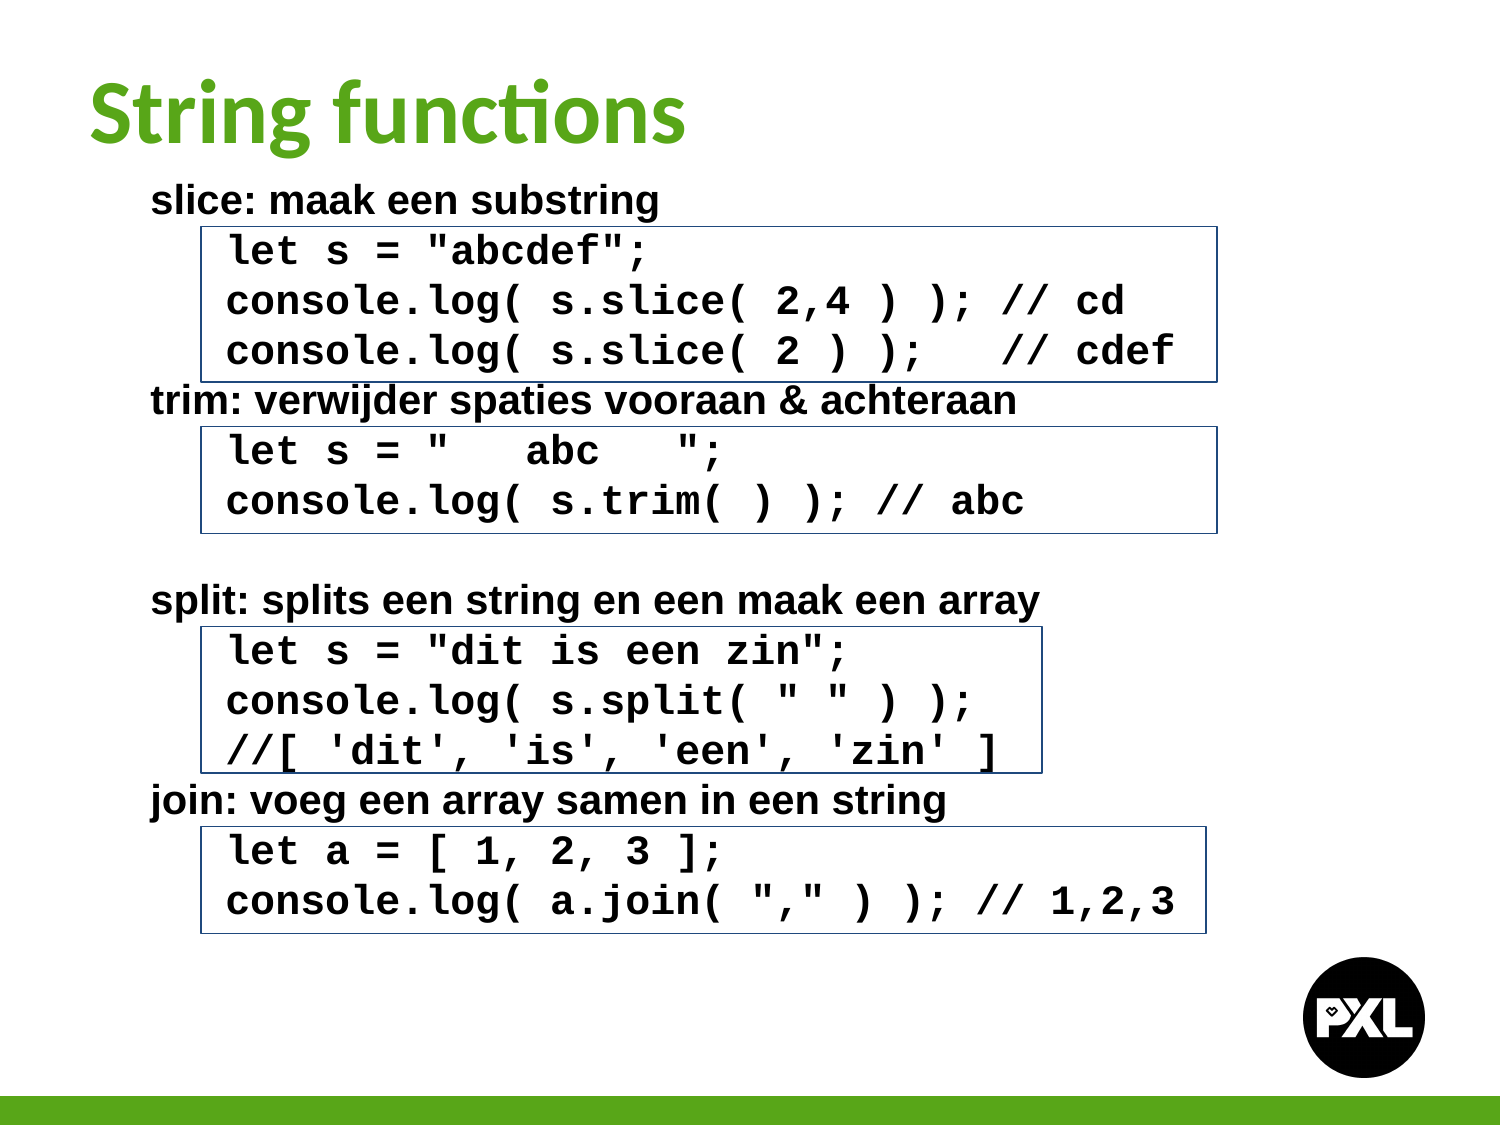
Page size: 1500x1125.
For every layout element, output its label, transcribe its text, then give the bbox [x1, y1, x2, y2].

text_box slice: maak een substring let s = "abcdef"; console.log( s.slice( 2,4 ) ); // cd console.log( s.slice( 2 ) ); // cdef trim: verwijder spaties vooraan & achteraan let s = " abc "; console.log( s.trim( ) ); // abc split: splits een string en een maak een array let s = "dit is een zin"; console.log( s.split( " " ) ); //[ 'dit', 'is', 'een', 'zin' ] join: voeg een array samen in een string let a = [ 1, 2, 3 ]; console.log( a.join( "," ) ); // 1,2,3 [135, 157, 1425, 866]
picture [1303, 957, 1425, 1078]
text_box slice: maak een substring let s = "abcdef"; console.log( s.slice( 2,4 ) ); // cd console.log( s.slice( 2 ) ); // cdef trim: verwijder spaties vooraan & achteraan let s = " abc "; console.log( s.trim( ) ); // abc split: splits een string en een maak een array let s = "dit is een zin"; console.log( s.split( " " ) ); //[ 'dit', 'is', 'een', 'zin' ] join: voeg een array samen in een string let a = [ 1, 2, 3 ]; console.log( a.join( "," ) ); // 1,2,3 [202, 827, 1205, 866]
text_box String functions [75, 45, 1425, 233]
